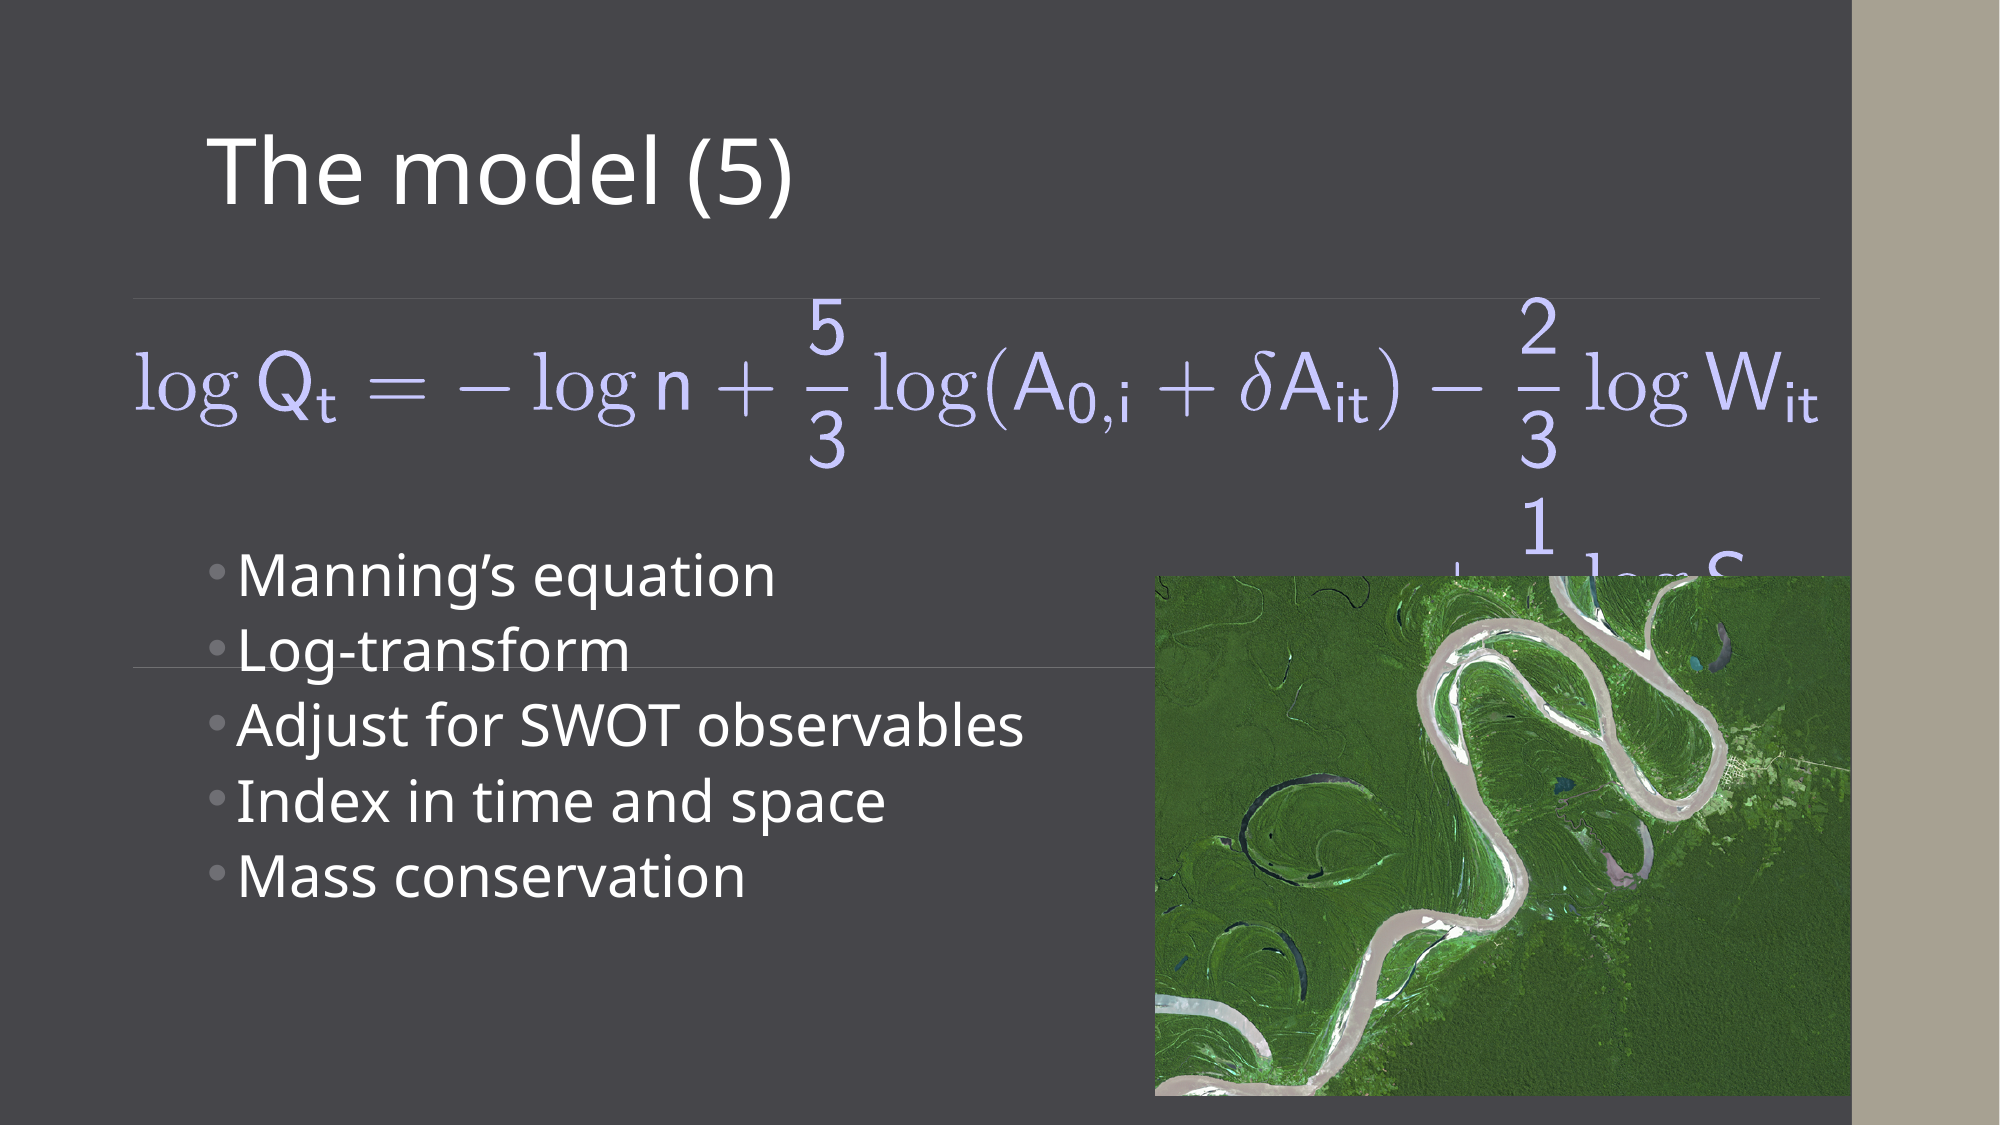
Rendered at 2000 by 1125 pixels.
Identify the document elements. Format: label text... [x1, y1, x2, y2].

title The model (5) [206, 60, 1797, 278]
text_box [133, 297, 1820, 668]
picture [1155, 576, 1851, 1096]
list Manning’s equation Log-transform Adjust for SWOT observables Index in time and space Mass conservation [206, 536, 1617, 1125]
